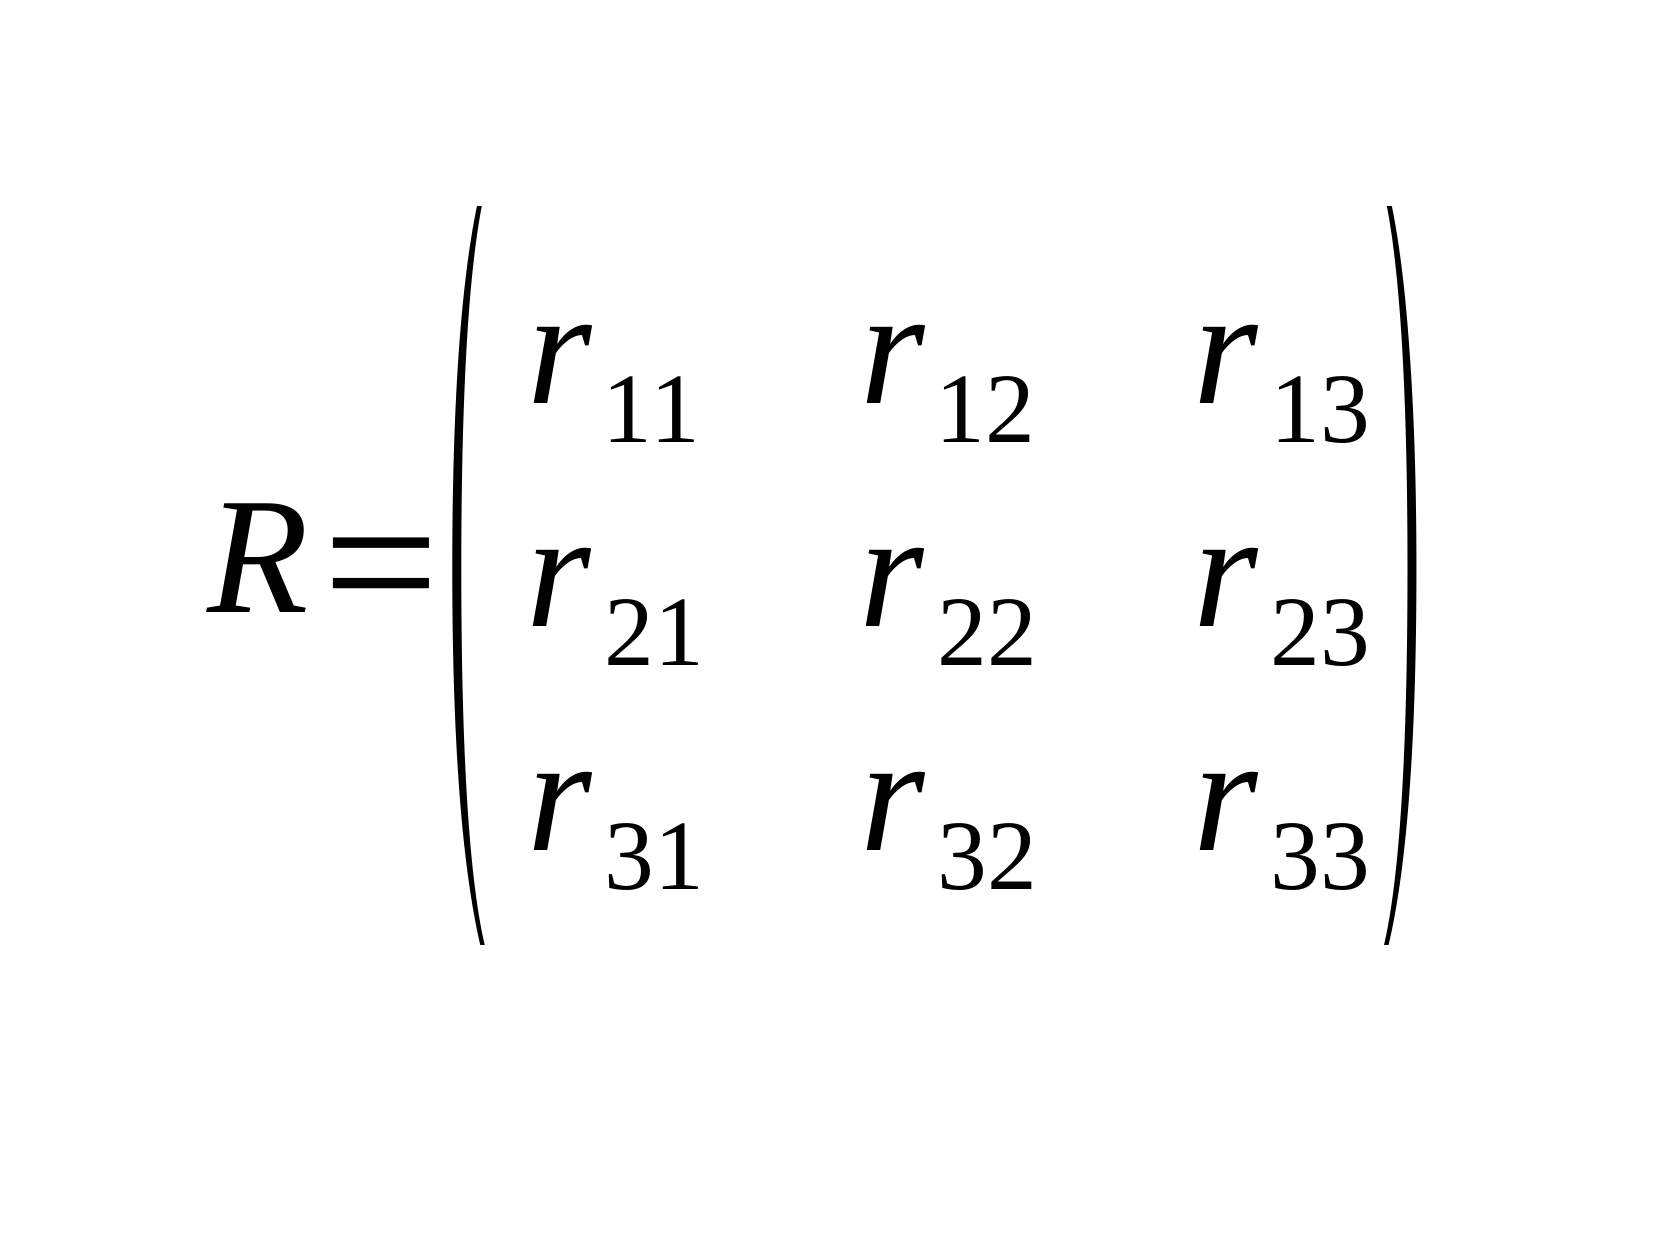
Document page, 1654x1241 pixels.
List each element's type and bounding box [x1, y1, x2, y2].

chart [188, 206, 1460, 945]
